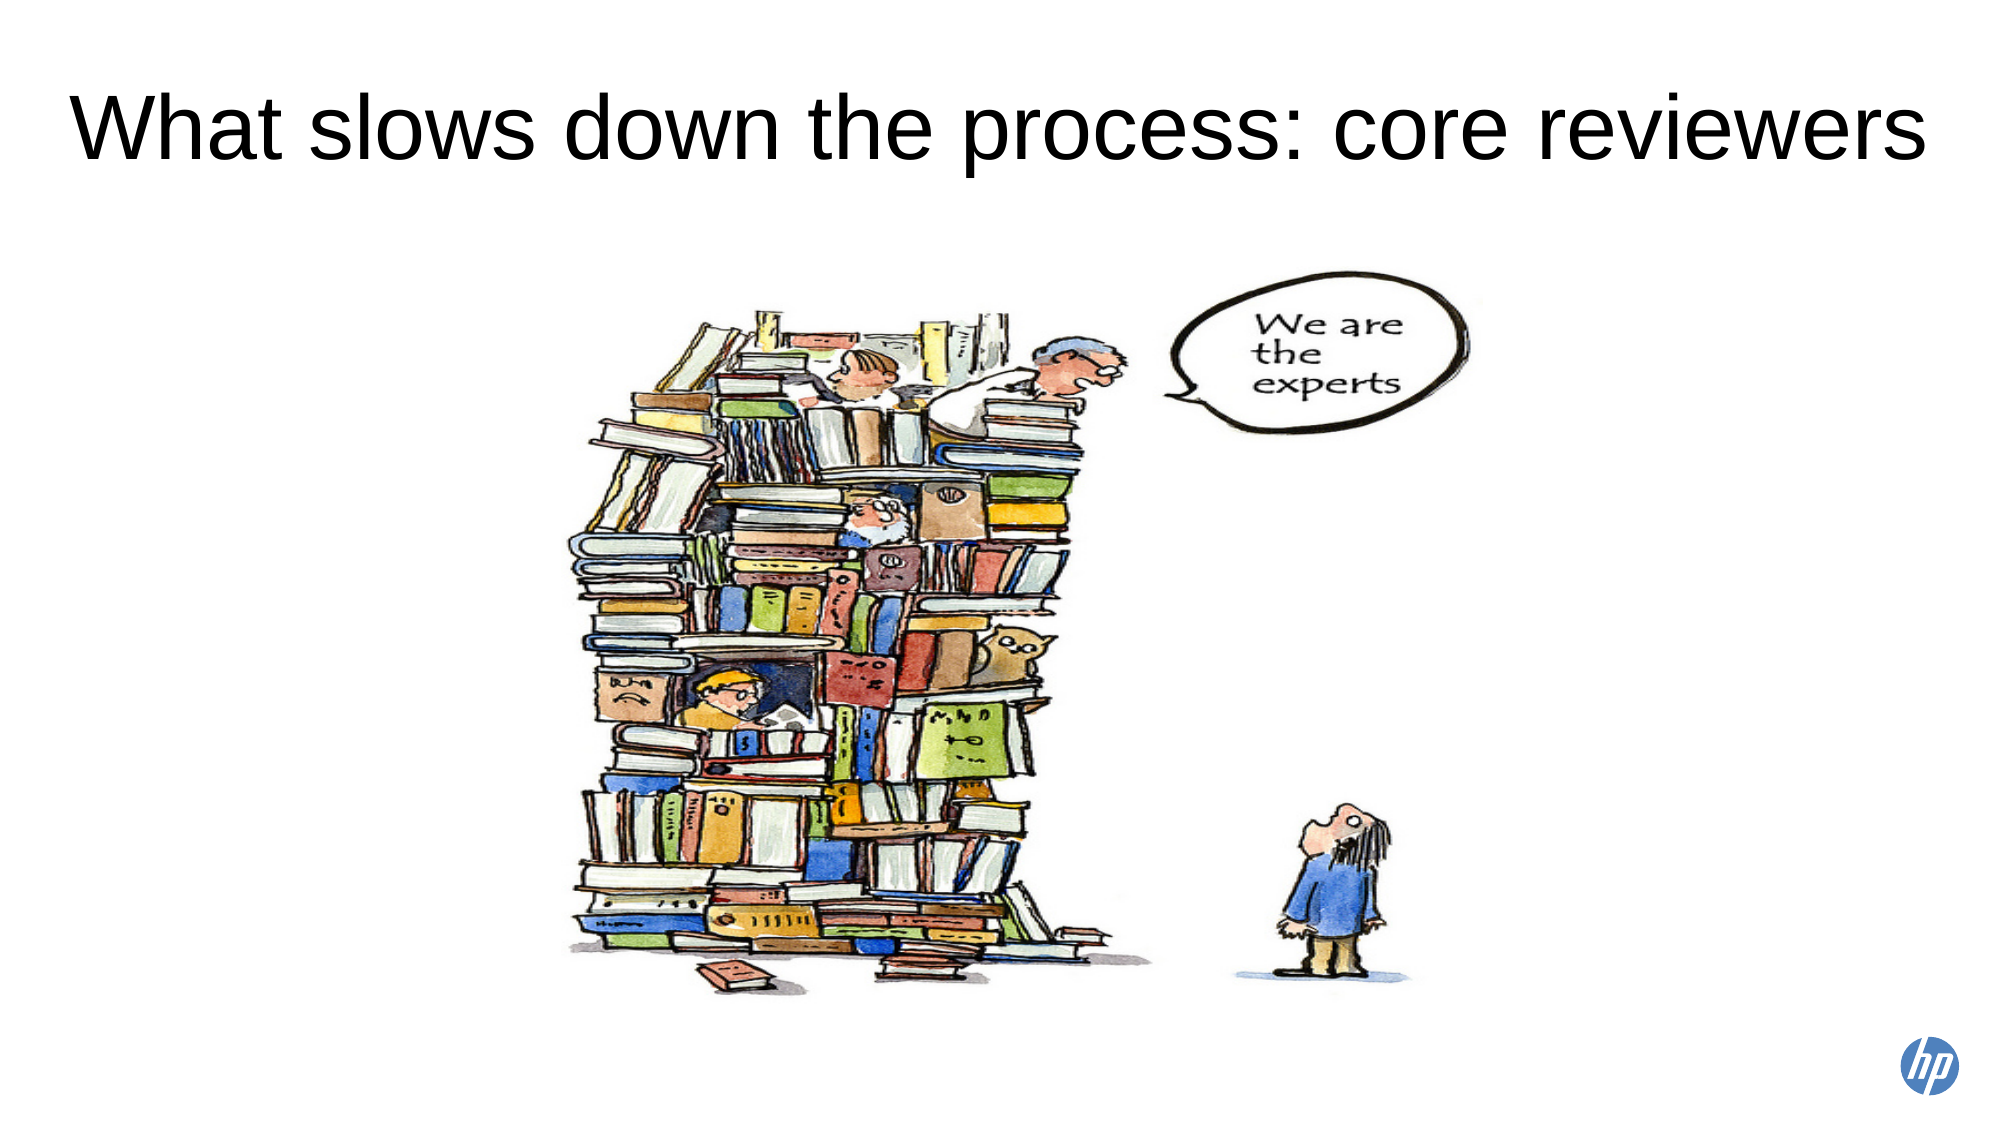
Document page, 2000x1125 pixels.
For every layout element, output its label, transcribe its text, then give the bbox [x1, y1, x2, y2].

picture [561, 266, 1483, 1004]
title What slows down the process: core reviewers [0, 0, 2000, 255]
